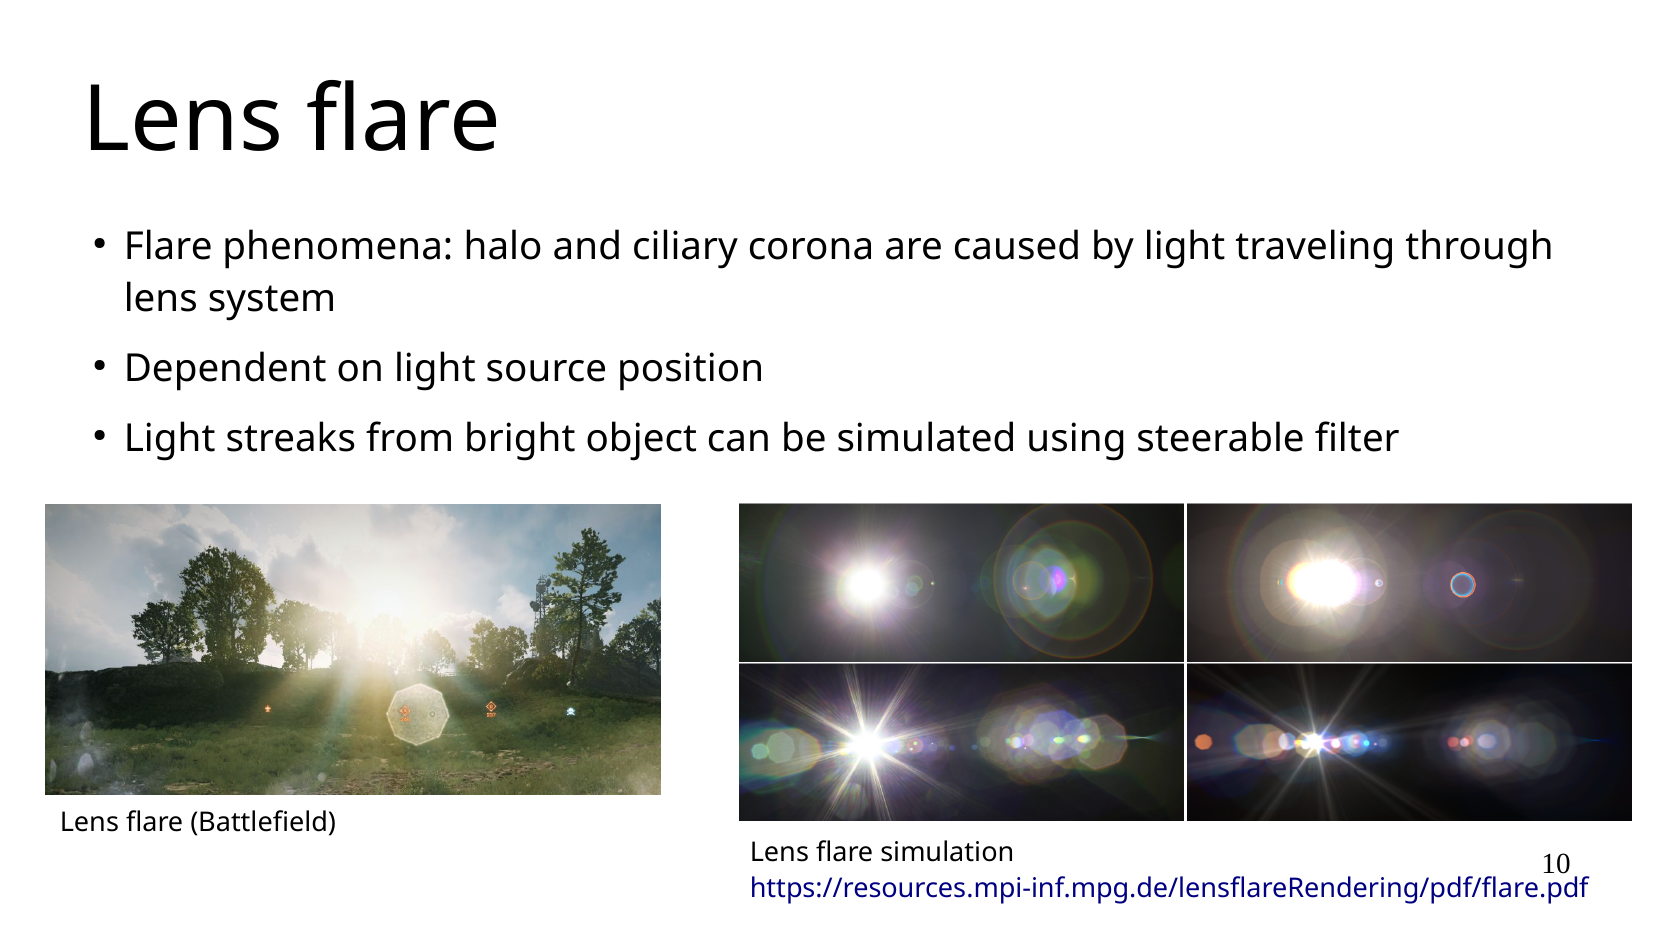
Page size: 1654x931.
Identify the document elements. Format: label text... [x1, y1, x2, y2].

picture [45, 504, 661, 796]
text_box Lens flare (Battlefield) [45, 795, 288, 844]
list Flare phenomena: halo and ciliary corona are caused by light traveling through lens system Dependent on light source position Light streaks from bright object can be simulated using steerable filter [82, 217, 1571, 466]
text_box Lens flare simulation https://resources.mpi-inf.mpg.de/lensflareRendering/pdf/flare.pdf [735, 825, 1654, 882]
picture [735, 499, 1634, 825]
title Lens flare [82, 37, 1571, 193]
